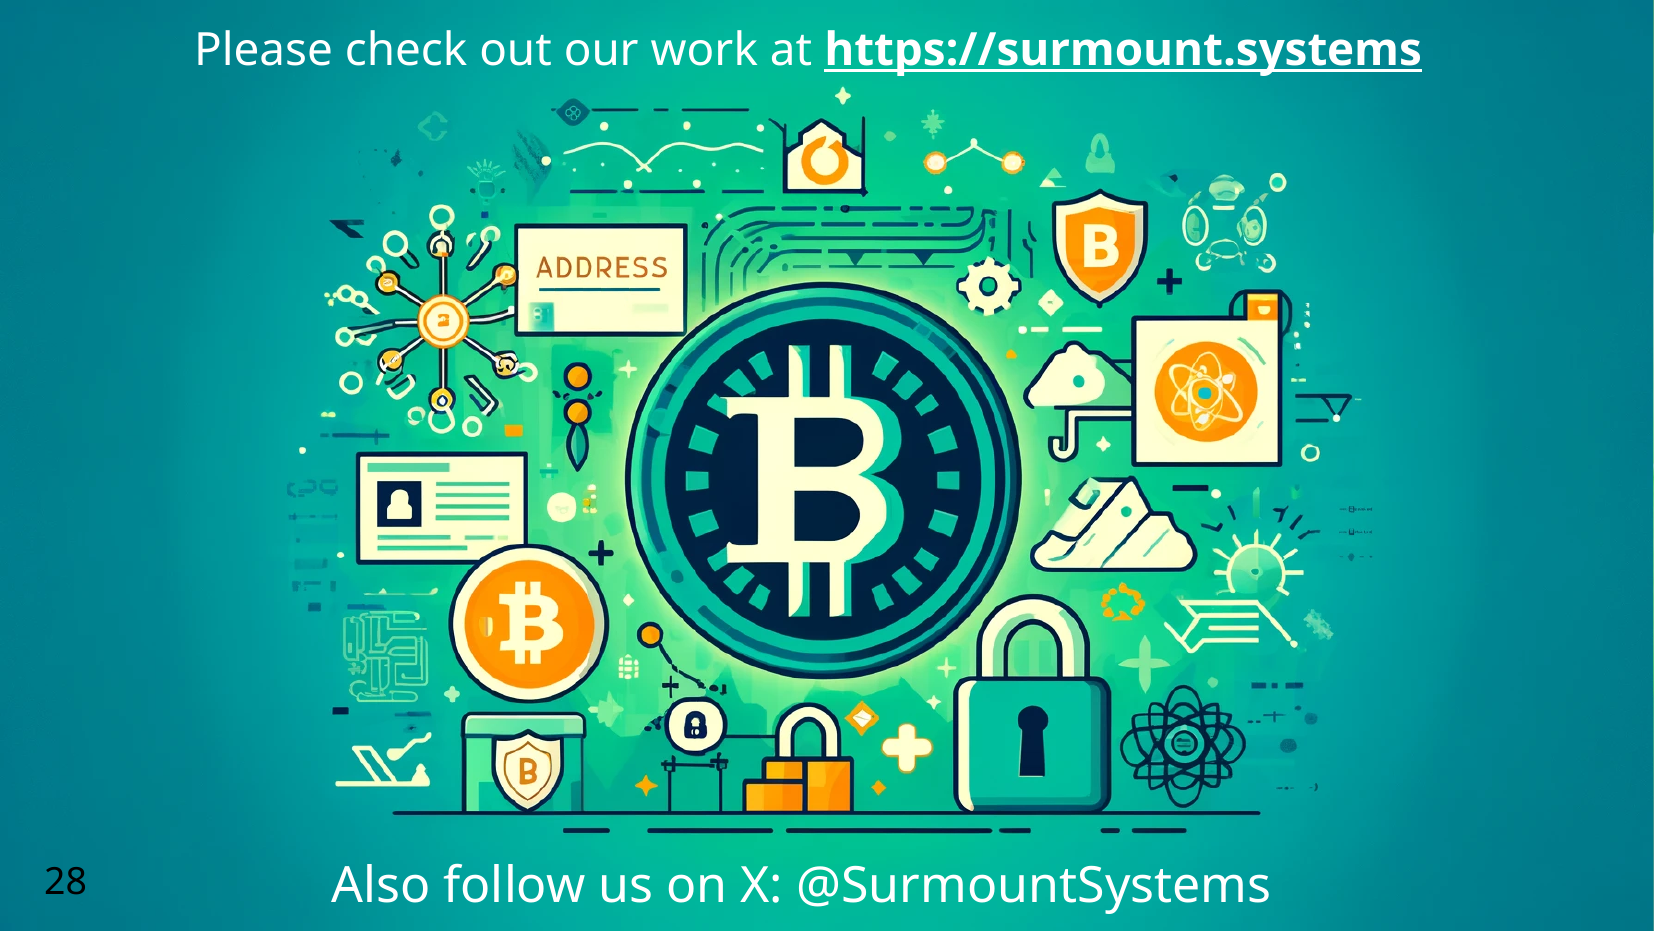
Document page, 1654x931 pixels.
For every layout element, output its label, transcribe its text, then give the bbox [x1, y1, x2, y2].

text_box Please check out our work at https://surmount.systems [64, 2, 1553, 90]
picture [0, 0, 1654, 931]
text_box <number> [29, 847, 395, 931]
text_box Also follow us on X: @SurmountSystems [57, 845, 1546, 920]
